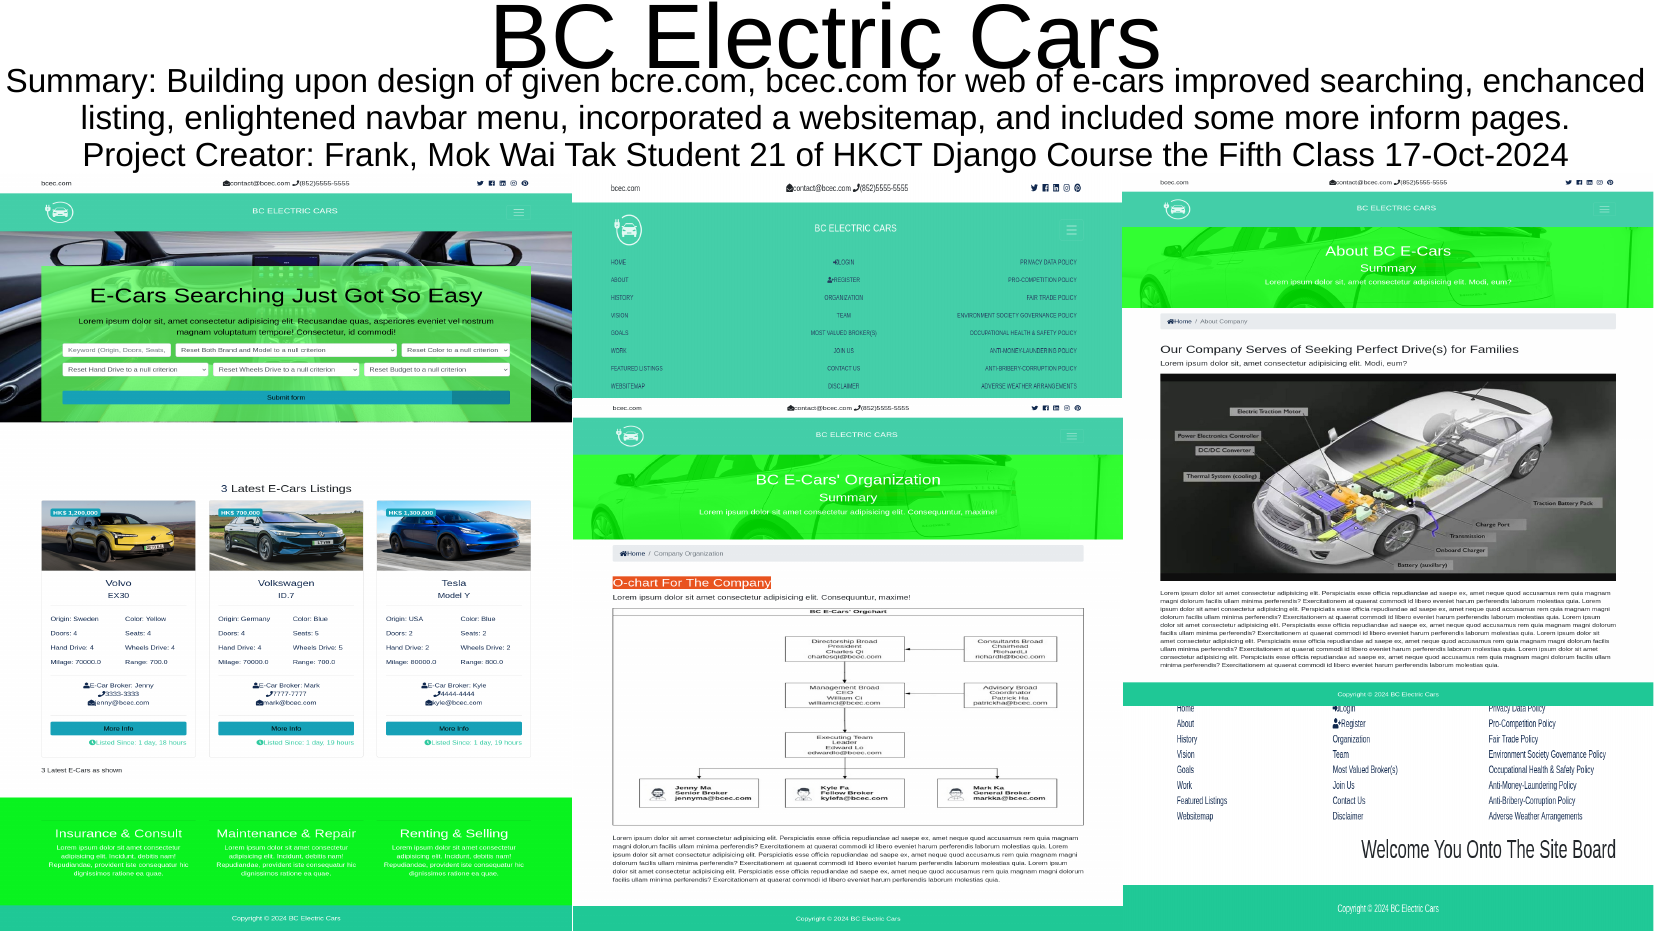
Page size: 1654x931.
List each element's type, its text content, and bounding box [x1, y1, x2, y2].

title BC Electric Cars [82, 0, 1571, 62]
picture [0, 173, 1654, 931]
subtitle Summary: Building upon design of given bcre.com, bcec.com for web of e-cars improved searching, enchanced listing, enlightened navbar menu, incorporated a websitemap, and included some more inform pages. Project Creator: Frank, Mok Wai Tak Student 21 of HKCT Django Course the Fifth Class 17-Oct-2024 [0, 62, 1654, 173]
